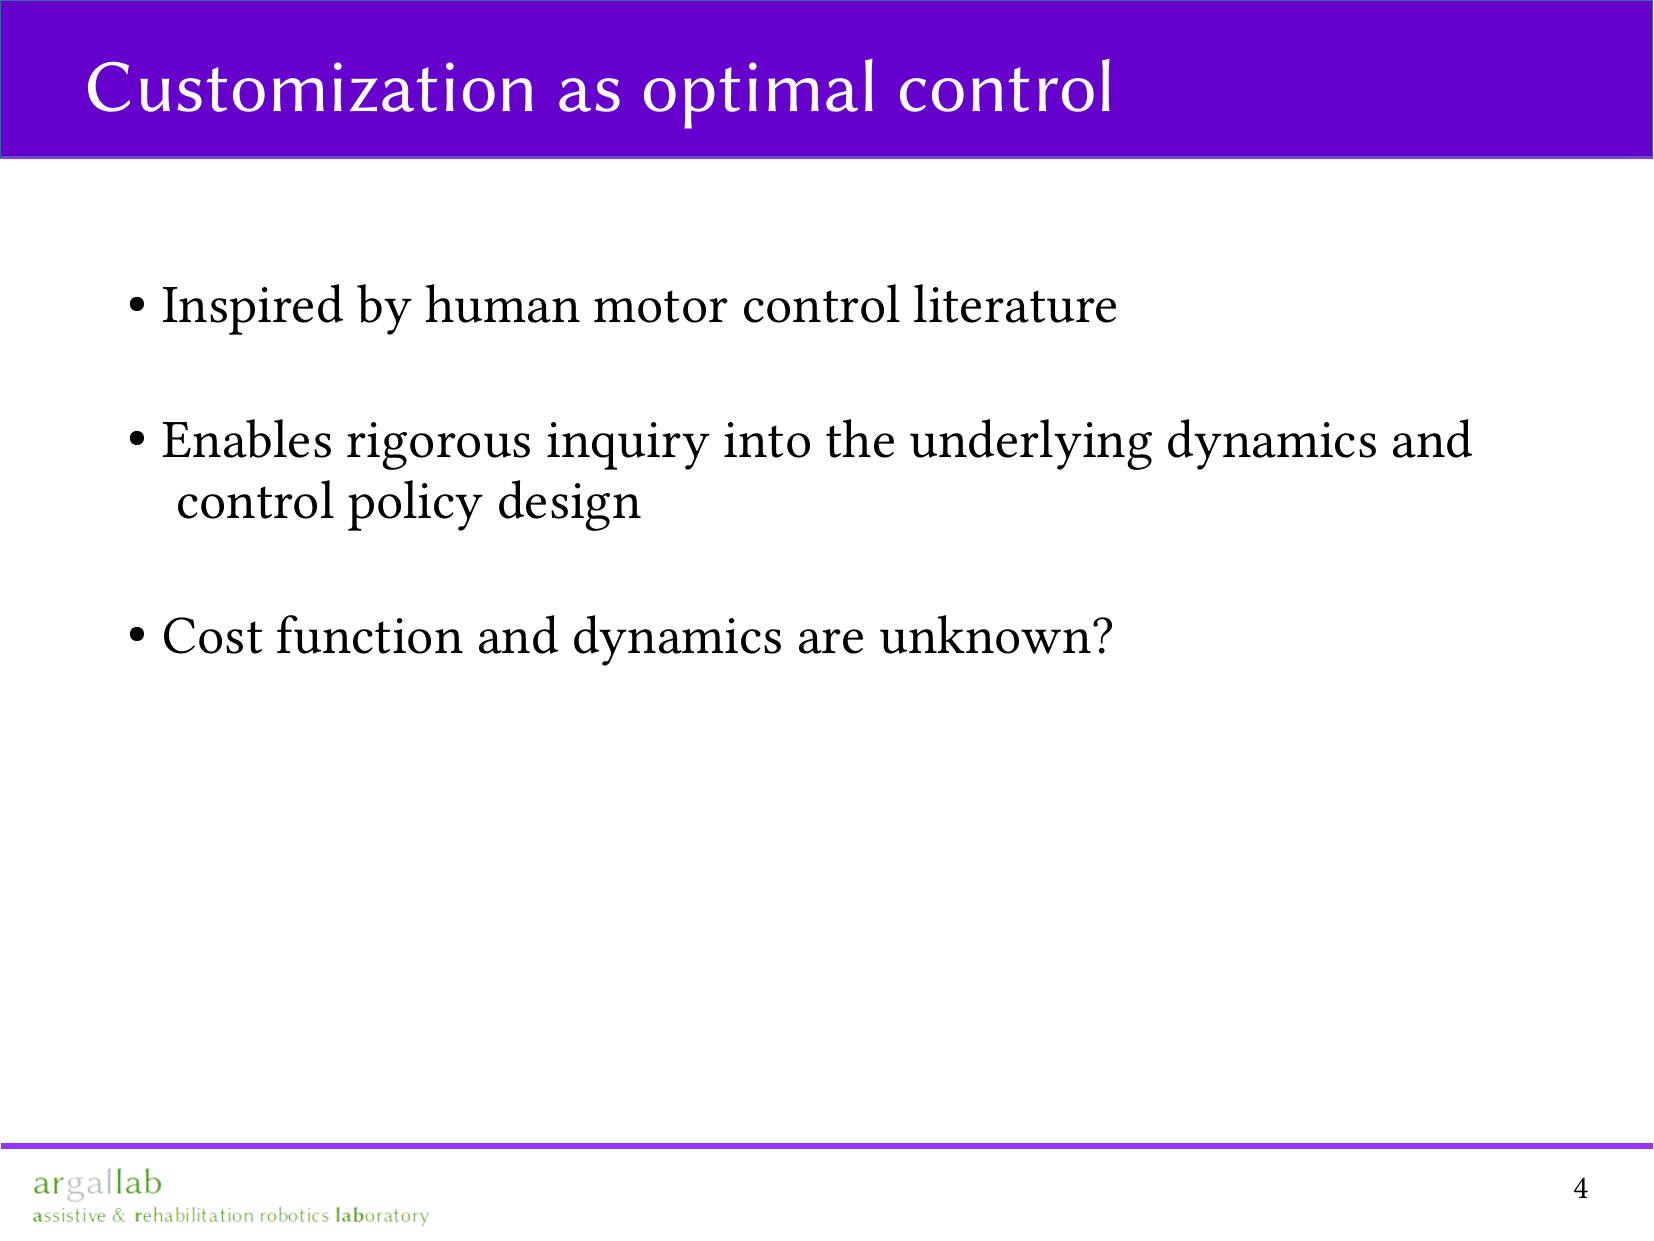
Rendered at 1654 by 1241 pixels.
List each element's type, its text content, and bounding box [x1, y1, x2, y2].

picture [21, 1140, 444, 1241]
text_box Customization as optimal control [69, 36, 1621, 138]
text_box Inspired by human motor control literature Enables rigorous inquiry into the underlying dynamics and control policy design Cost function and dynamics are unknown? [112, 267, 1501, 858]
